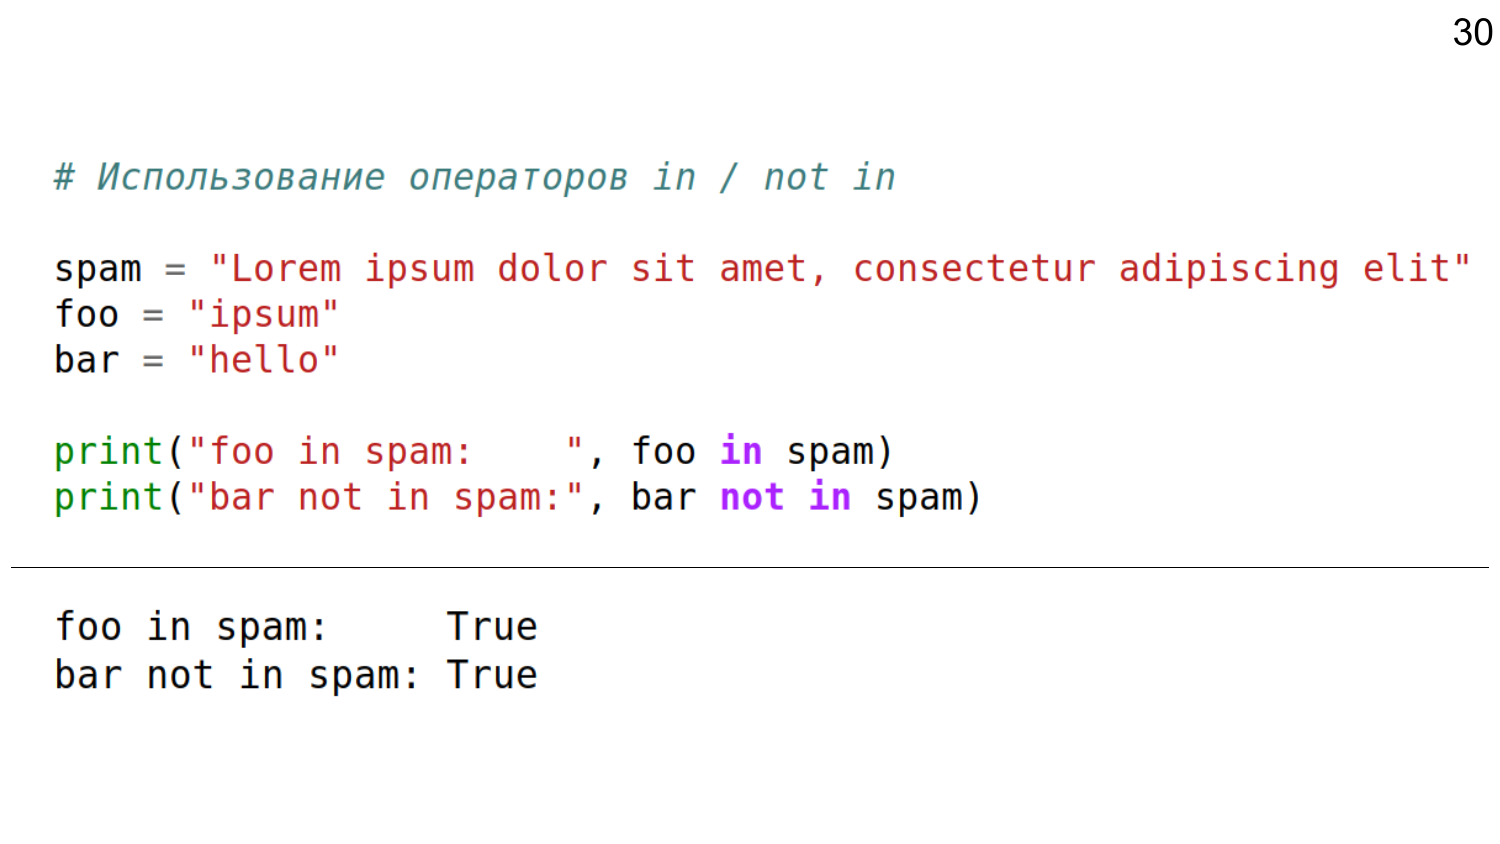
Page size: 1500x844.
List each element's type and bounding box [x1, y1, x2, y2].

picture [47, 149, 1481, 527]
picture [47, 601, 550, 704]
